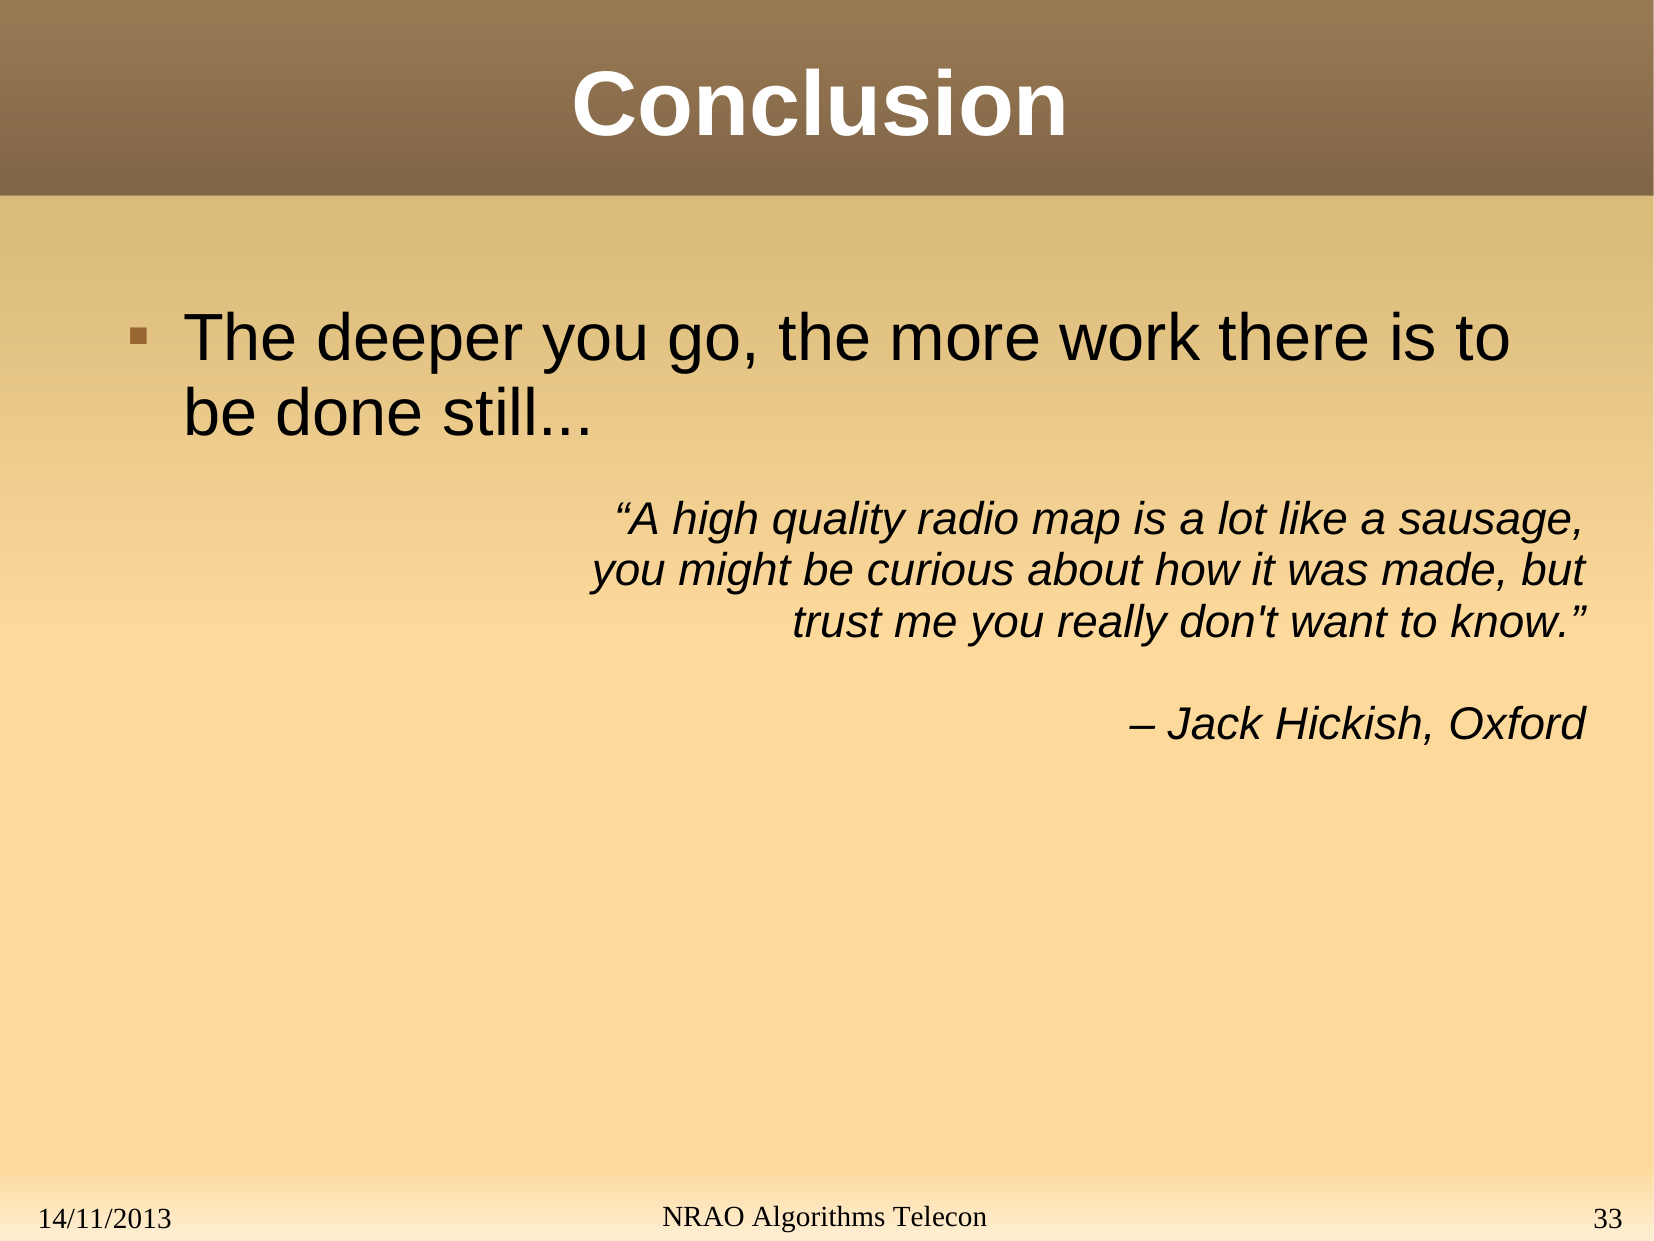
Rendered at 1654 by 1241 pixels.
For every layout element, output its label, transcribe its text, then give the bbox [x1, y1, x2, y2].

text_box “A high quality radio map is a lot like a sausage, you might be curious about how it was made, but trust me you really don't want to know.” – Jack Hickish, Oxford [562, 493, 1586, 870]
title Conclusion [76, 0, 1565, 208]
list The deeper you go, the more work there is to be done still... [112, 300, 1601, 1119]
picture [0, 0, 1654, 1241]
